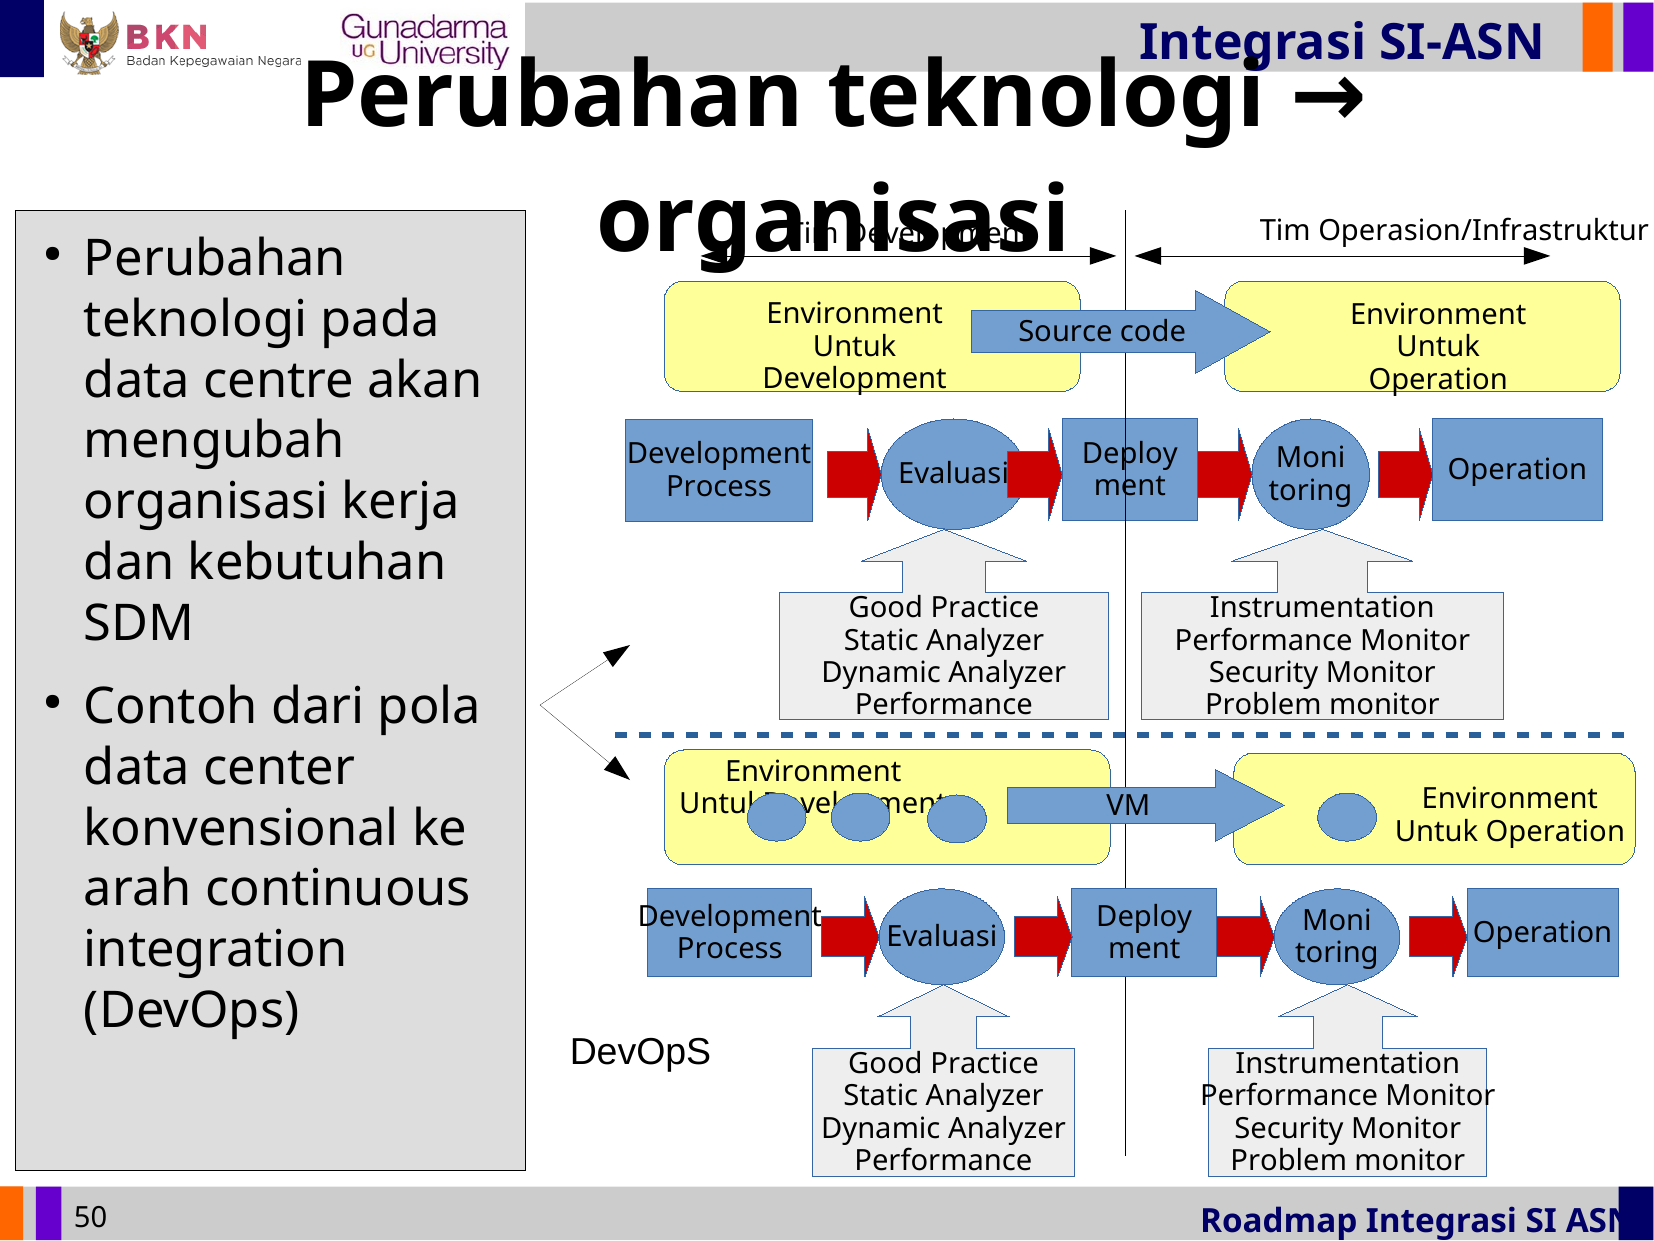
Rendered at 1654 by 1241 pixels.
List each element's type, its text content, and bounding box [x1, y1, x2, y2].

text_box Source code [994, 290, 1271, 374]
text_box [1378, 428, 1433, 521]
text_box Evaluasi [879, 888, 1005, 985]
text_box Good Practice Static Analyzer Dynamic Analyzer Performance [779, 529, 1109, 720]
text_box Environment UntukDevelopment [664, 747, 1126, 796]
text_box Evaluasi [881, 418, 1020, 530]
text_box [1233, 753, 1636, 865]
text_box Deploy ment [1071, 888, 1217, 977]
text_box VM [1110, 796, 1120, 811]
text_box [821, 896, 880, 977]
text_box [994, 353, 1081, 392]
text_box DevOpS [555, 1023, 727, 1081]
text_box [664, 281, 1081, 392]
text_box Operation [1467, 888, 1619, 977]
text_box Operation [1432, 418, 1603, 521]
text_box [1007, 428, 1063, 521]
text_box Instrumentation Performance Monitor Security Monitor Problem monitor [1208, 984, 1487, 1177]
text_box [664, 793, 1111, 865]
text_box Environment Untuk Development [747, 290, 994, 409]
text_box [15, 210, 526, 1171]
text_box Development Process [647, 888, 812, 977]
text_box Environment Untuk Operation [1335, 290, 1572, 410]
text_box Development Process [625, 419, 813, 522]
text_box Environment Untuk Operation [1380, 775, 1651, 856]
text_box Moni toring [1274, 888, 1400, 985]
text_box [827, 428, 882, 521]
text_box [1197, 428, 1253, 521]
text_box Moni toring [1252, 418, 1370, 530]
text_box Tim Operasion/Infrastruktur [1245, 207, 1654, 256]
text_box [1224, 281, 1621, 392]
text_box [1216, 896, 1275, 977]
title Perubahan teknologi → organisasi [77, 90, 1591, 217]
text_box Deploy ment [1126, 418, 1198, 521]
text_box Deploy ment [1062, 418, 1125, 521]
text_box Tim Development [772, 210, 1087, 259]
picture [340, 0, 510, 70]
picture [60, 11, 301, 75]
text_box [1014, 896, 1073, 977]
list Perubahan teknologi pada data centre akan mengubah organisasi kerja dan kebutuhan SDM Contoh dari pola data center konvensional ke arah continuous integration (DevOps) [30, 225, 496, 1171]
text_box [684, 796, 695, 811]
text_box VM [1007, 769, 1285, 842]
text_box Good Practice Static Analyzer Dynamic Analyzer Performance [812, 984, 1075, 1177]
text_box Instrumentation Performance Monitor Security Monitor Problem monitor [1141, 529, 1504, 720]
text_box [1409, 896, 1468, 977]
